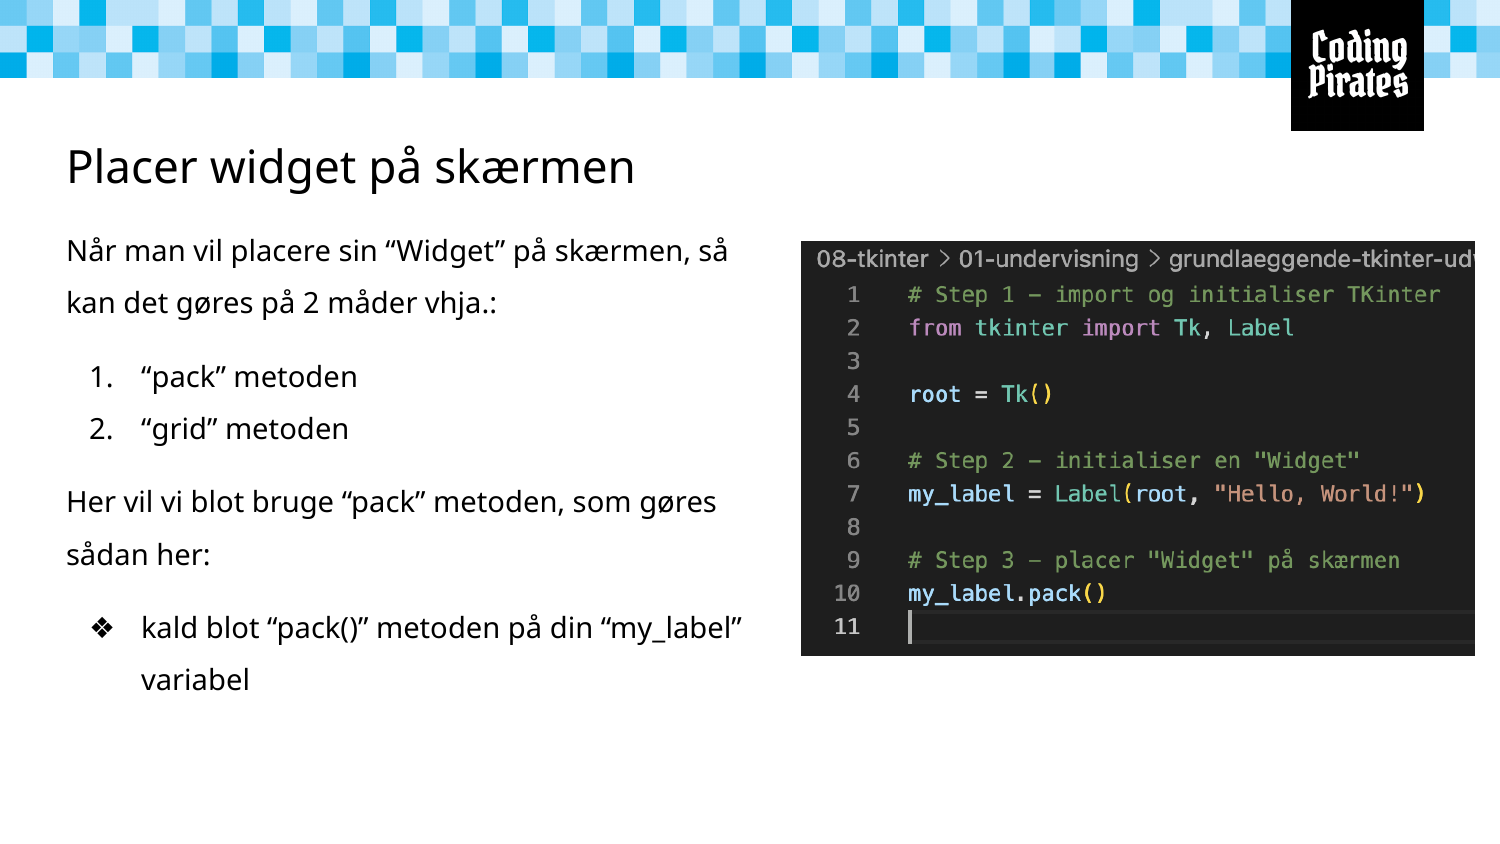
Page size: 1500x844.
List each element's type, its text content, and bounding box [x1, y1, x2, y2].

title Placer widget på skærmen [51, 123, 1223, 217]
picture [801, 241, 1475, 656]
picture [1291, 0, 1424, 131]
list Når man vil placere sin “Widget” på skærmen, så kan det gøres på 2 måder vhja.: “pack” metoden “grid” metoden Her vil vi blot bruge “pack” metoden, som gøres sådan her: kald blot “pack()” metoden på din “my_label” variabel [51, 199, 777, 800]
picture [0, 0, 1056, 78]
